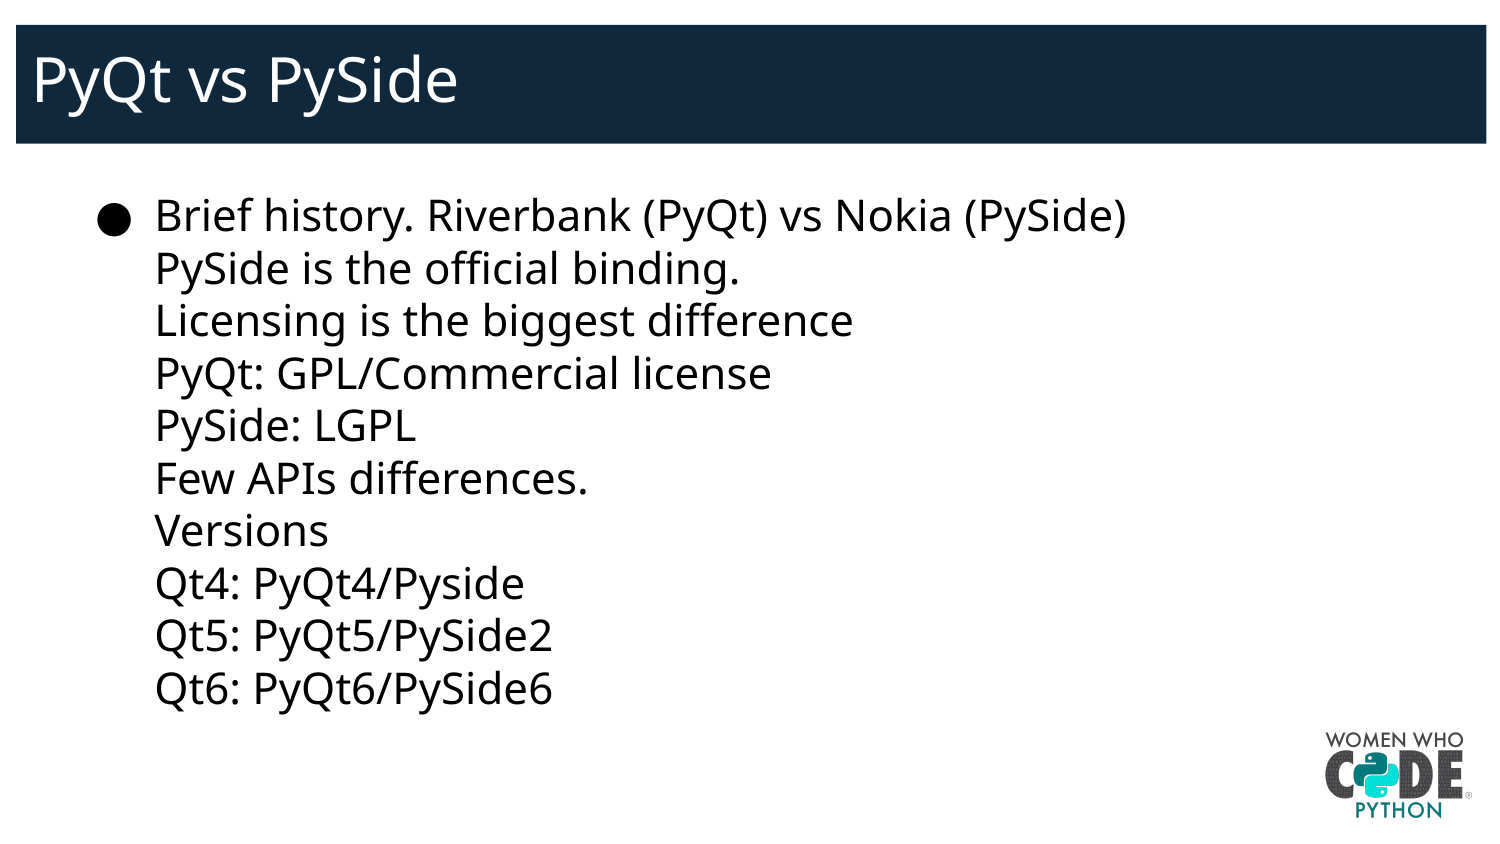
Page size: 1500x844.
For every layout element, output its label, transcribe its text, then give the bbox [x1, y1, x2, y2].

picture [1312, 719, 1480, 831]
text_box PyQt vs PySide [16, 24, 1487, 144]
title Brief history. Riverbank (PyQt) vs Nokia (PySide) PySide is the official binding. Licensing is the biggest difference PyQt: GPL/Commercial license PySide: LGPL Few APIs differences. Versions Qt4: PyQt4/Pyside Qt5: PyQt5/PySide2 Qt6: PyQt6/PySide6 [64, 172, 1400, 775]
